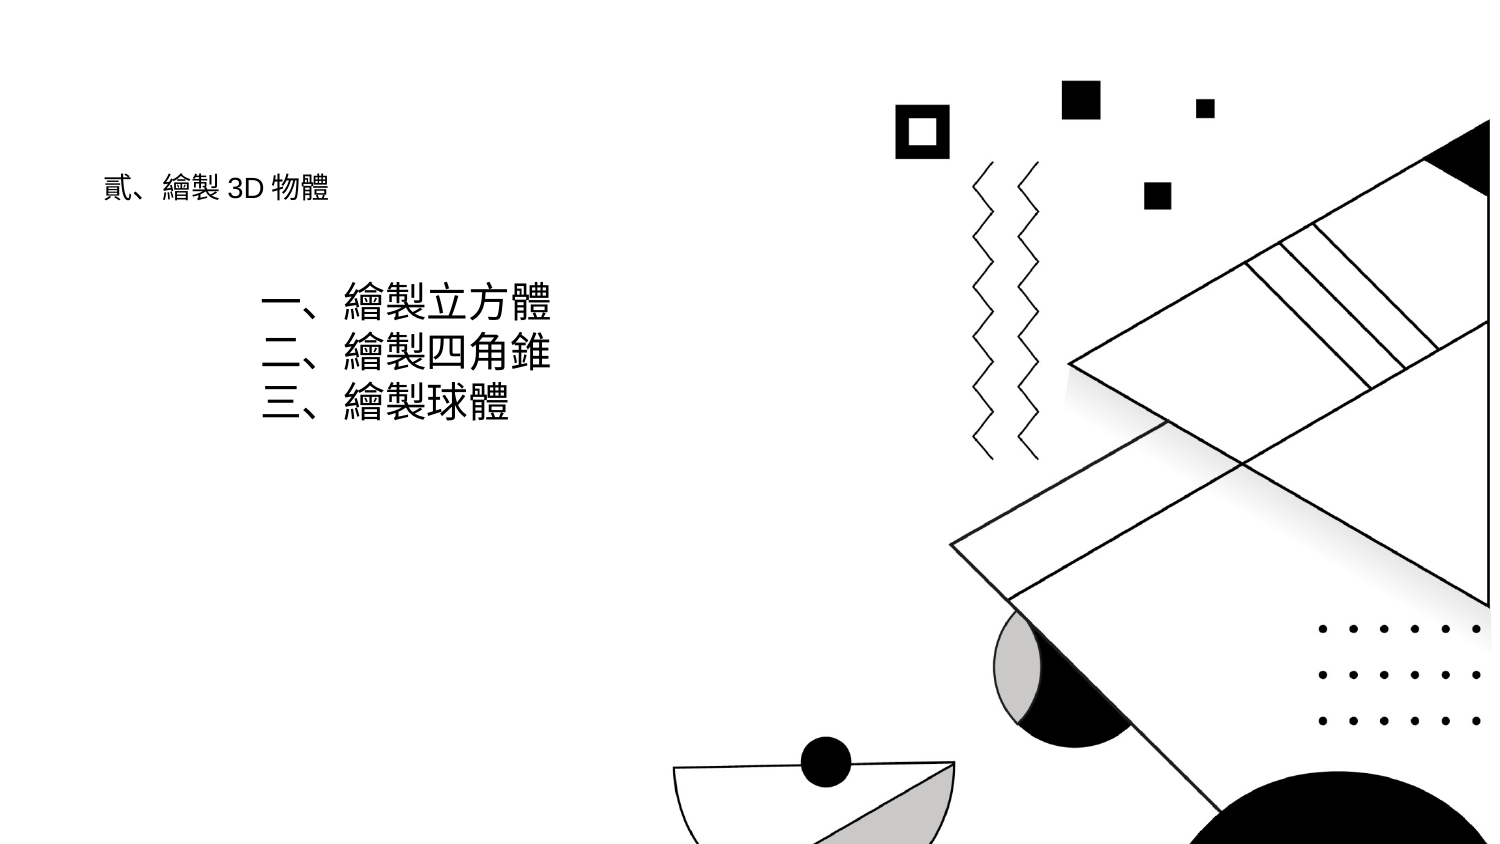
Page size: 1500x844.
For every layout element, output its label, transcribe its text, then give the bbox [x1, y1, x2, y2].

title 貳、繪製3D物體 [88, 161, 1364, 330]
text_box 一、繪製立方體 二、繪製四角錐 三、繪製球體 [245, 268, 980, 434]
picture [0, 2, 1500, 844]
slide_number <number> [1104, 782, 1455, 827]
